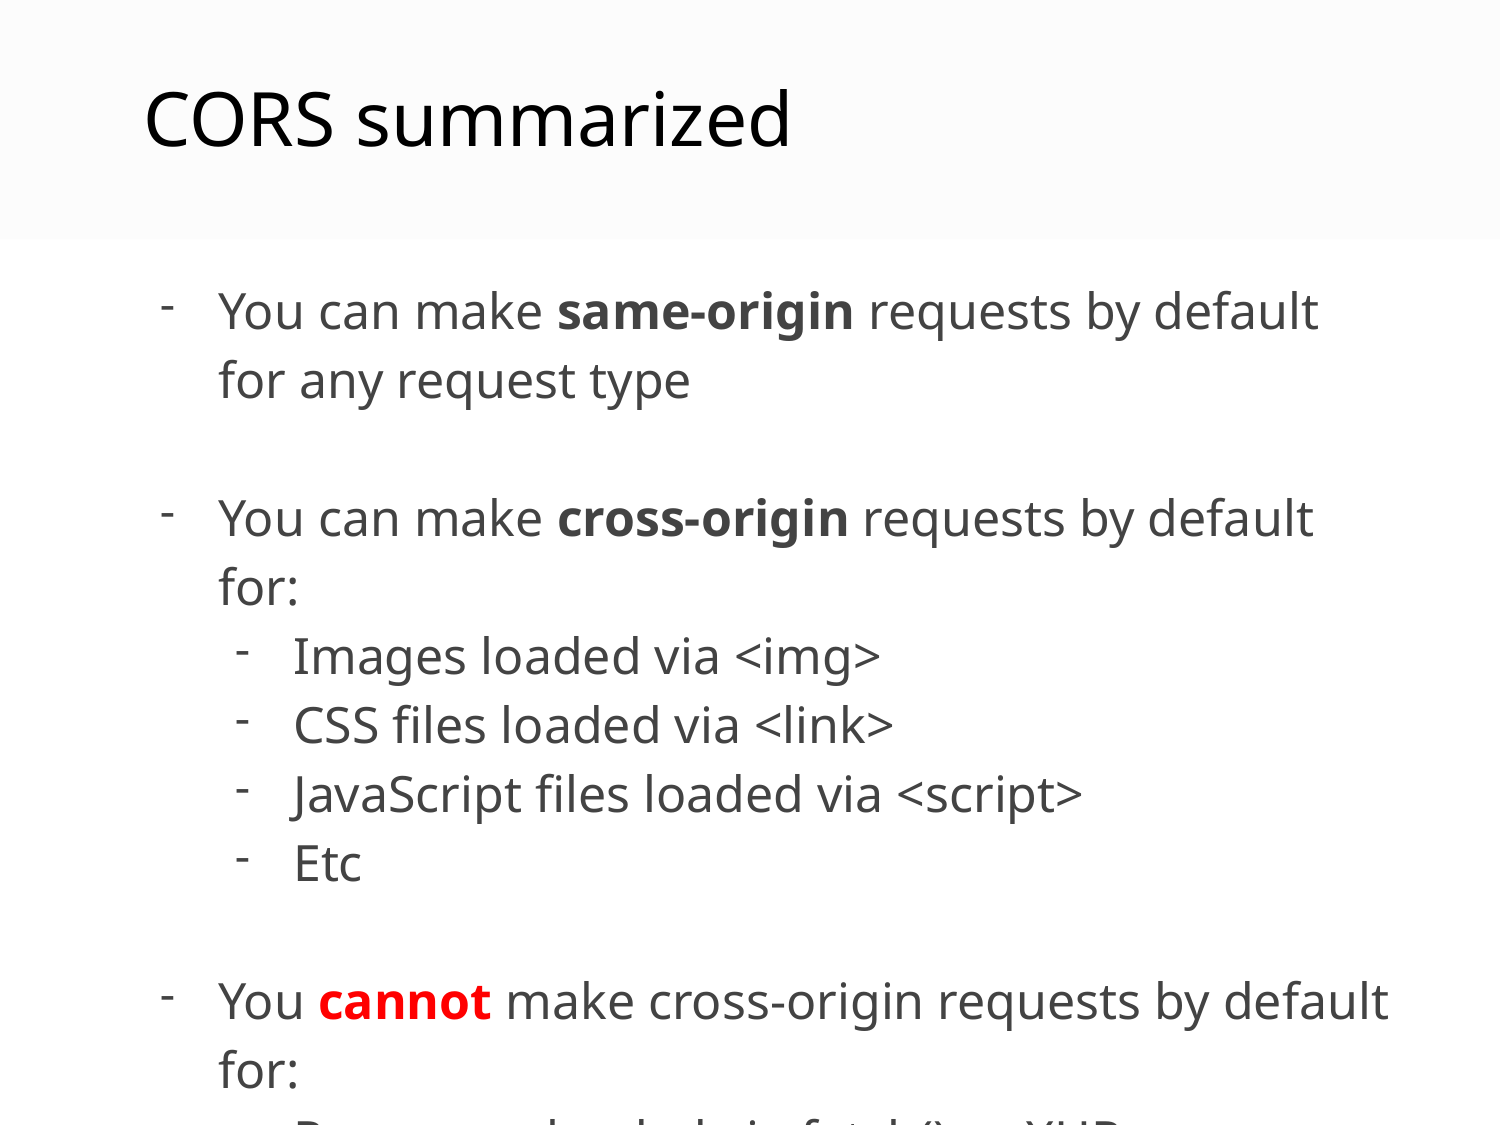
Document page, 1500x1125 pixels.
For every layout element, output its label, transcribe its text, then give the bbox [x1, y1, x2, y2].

list You can make same-origin requests by default for any request type You can make cross-origin requests by default for: Images loaded via <img> CSS files loaded via <link> JavaScript files loaded via <script> Etc You cannot make cross-origin requests by default for: Resources loaded via fetch() or XHR [128, 255, 1410, 1004]
title CORS summarized [128, 56, 1372, 183]
